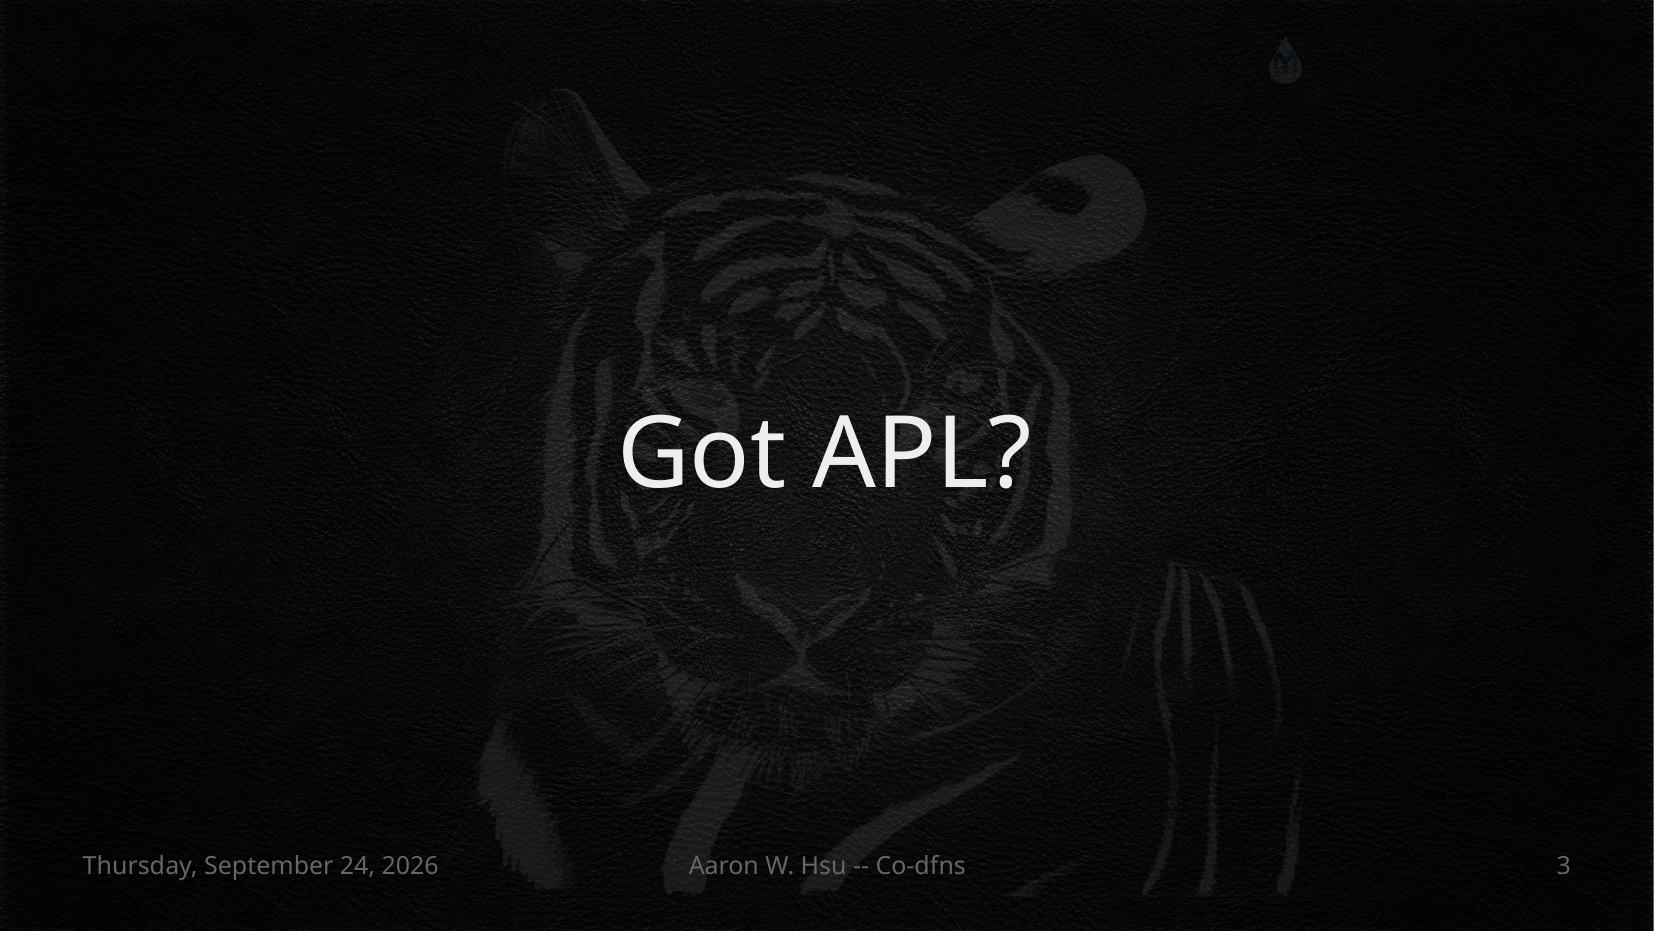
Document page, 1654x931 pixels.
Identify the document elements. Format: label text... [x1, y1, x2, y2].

picture [0, 0, 1654, 931]
text_box Got APL? [60, 372, 1591, 523]
